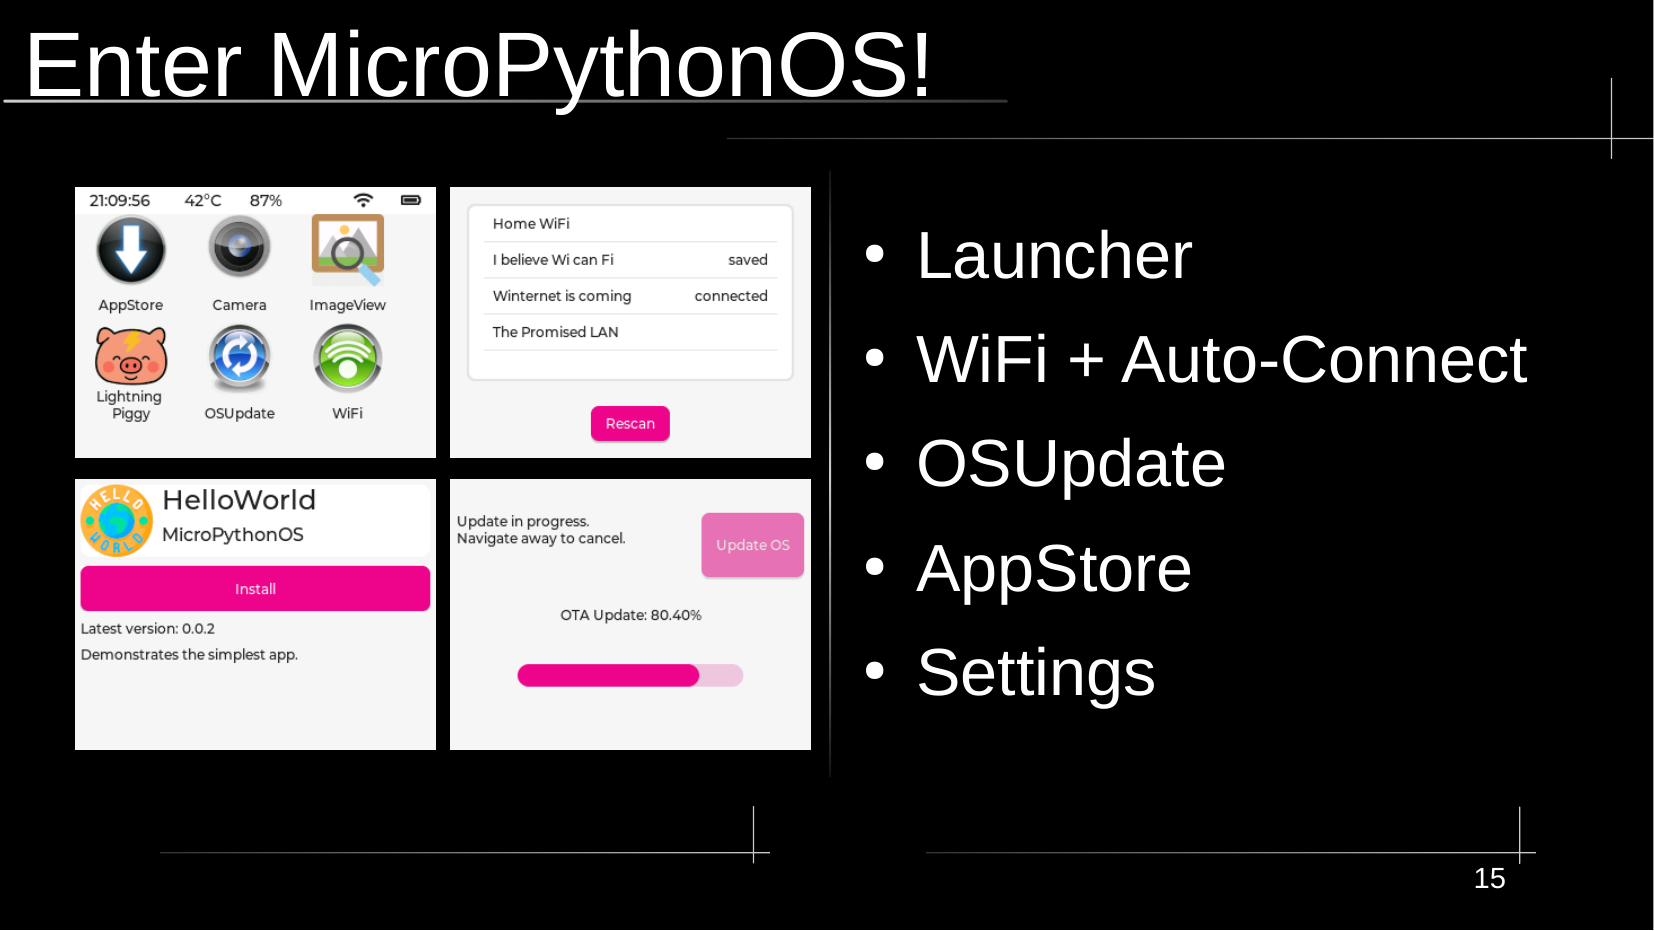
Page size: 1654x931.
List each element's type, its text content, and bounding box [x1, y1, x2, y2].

picture [75, 479, 436, 751]
picture [450, 187, 811, 458]
list Launcher WiFi + Auto-Connect OSUpdate AppStore Settings [845, 217, 1572, 758]
title Enter MicroPythonOS! [23, 11, 1589, 119]
picture [75, 187, 436, 458]
picture [450, 479, 811, 751]
